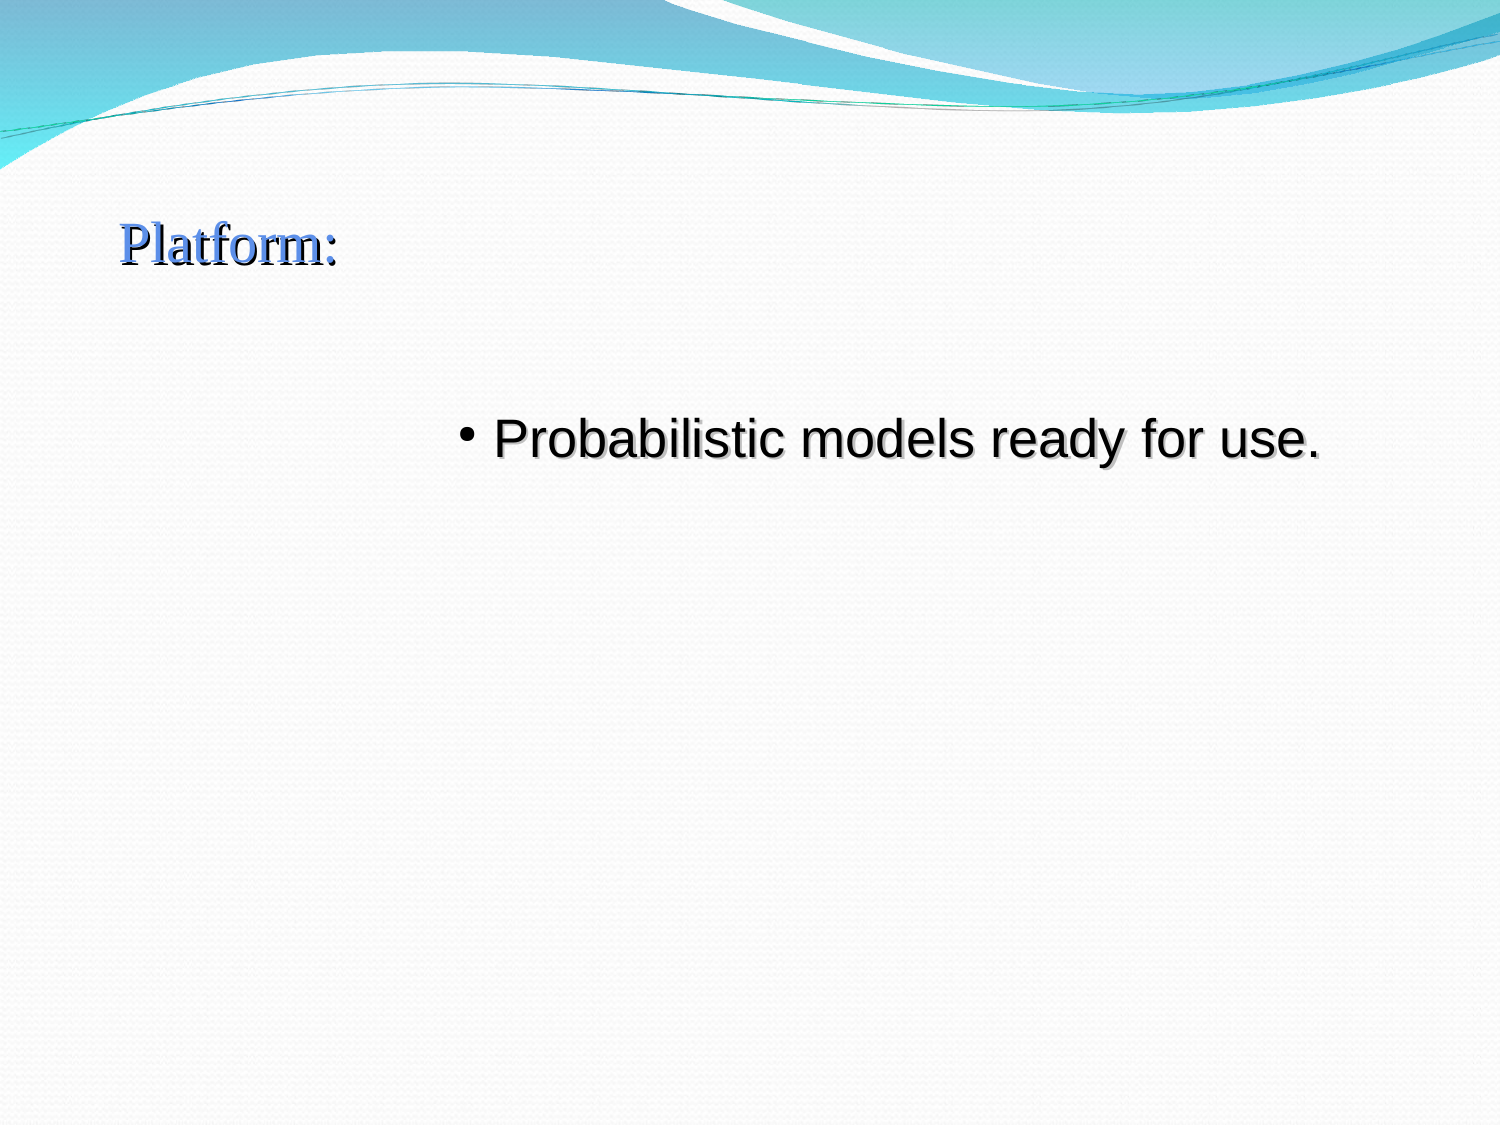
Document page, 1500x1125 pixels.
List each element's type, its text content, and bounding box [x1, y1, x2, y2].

picture [0, 0, 1500, 1125]
text_box Probabilistic models ready for use. [124, 330, 1430, 1125]
text_box Platform: [38, 207, 1008, 275]
